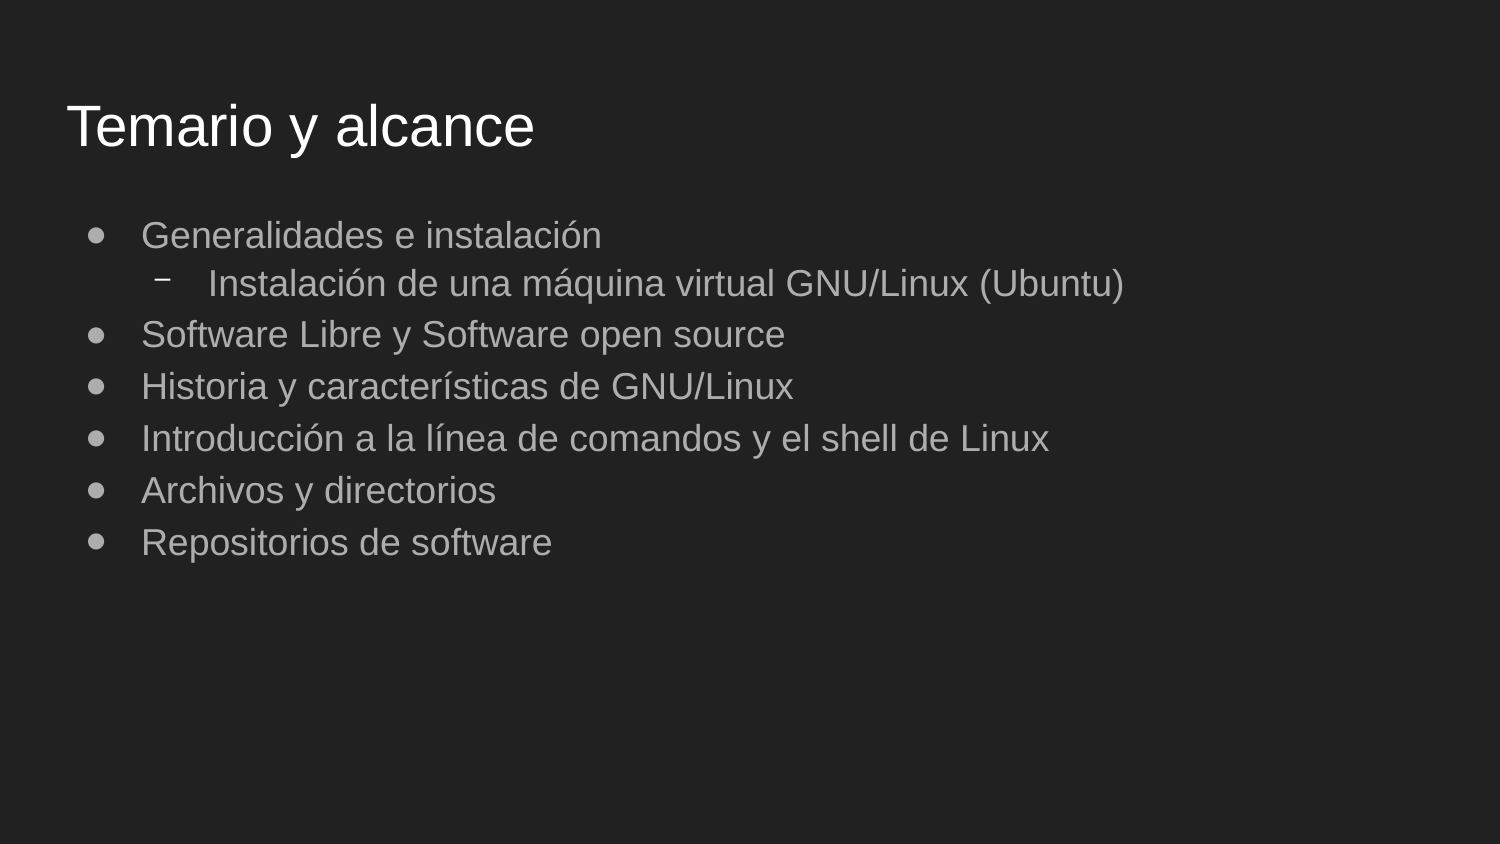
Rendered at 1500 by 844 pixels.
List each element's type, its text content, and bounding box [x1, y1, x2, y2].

list Generalidades e instalación Instalación de una máquina virtual GNU/Linux (Ubuntu) Software Libre y Software open source Historia y características de GNU/Linux Introducción a la línea de comandos y el shell de Linux Archivos y directorios Repositorios de software [51, 189, 1449, 750]
title Temario y alcance [51, 72, 1449, 167]
